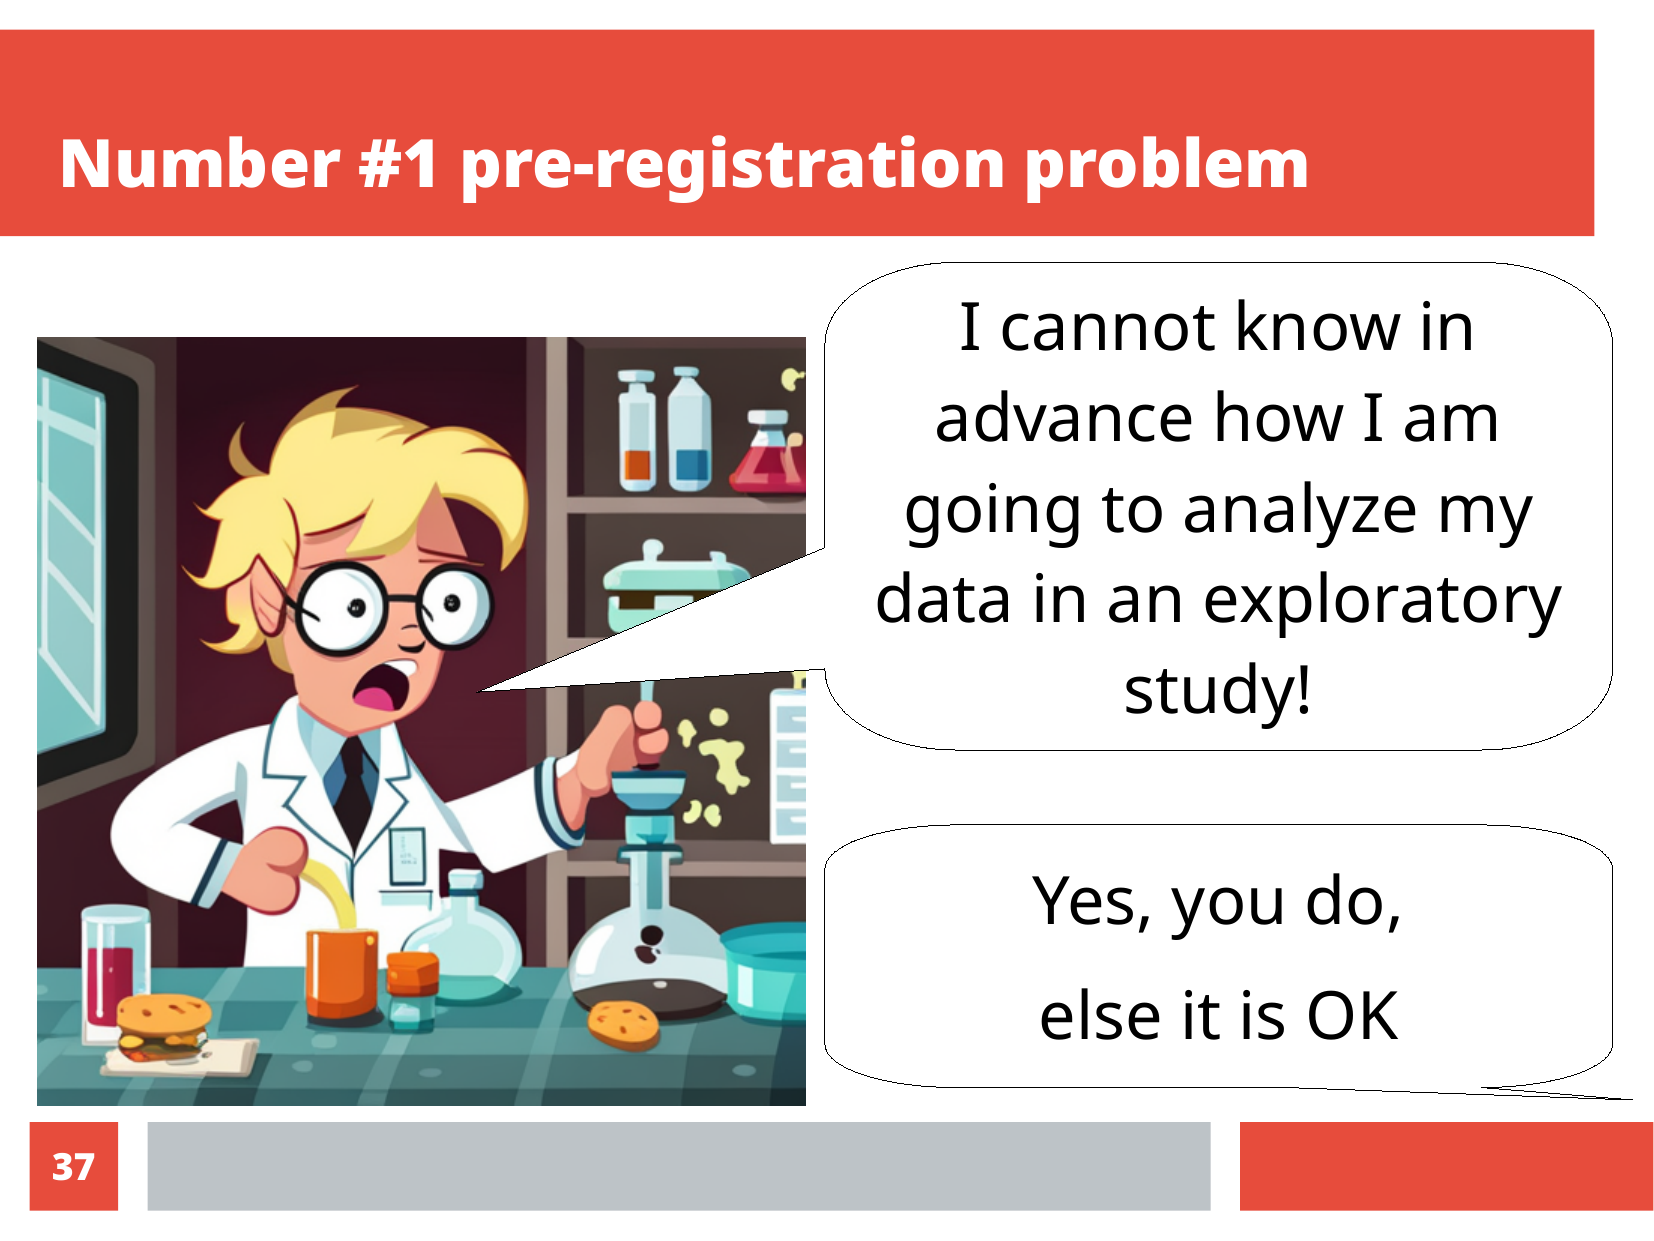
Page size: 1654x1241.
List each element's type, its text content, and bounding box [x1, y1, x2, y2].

text_box Yes, you do, else it is OK [824, 824, 1633, 1100]
picture [37, 337, 806, 1106]
title Number #1 pre-registration problem [59, 59, 1595, 207]
text_box I cannot know in advance how I am going to analyze my data in an exploratory study! [476, 262, 1613, 751]
